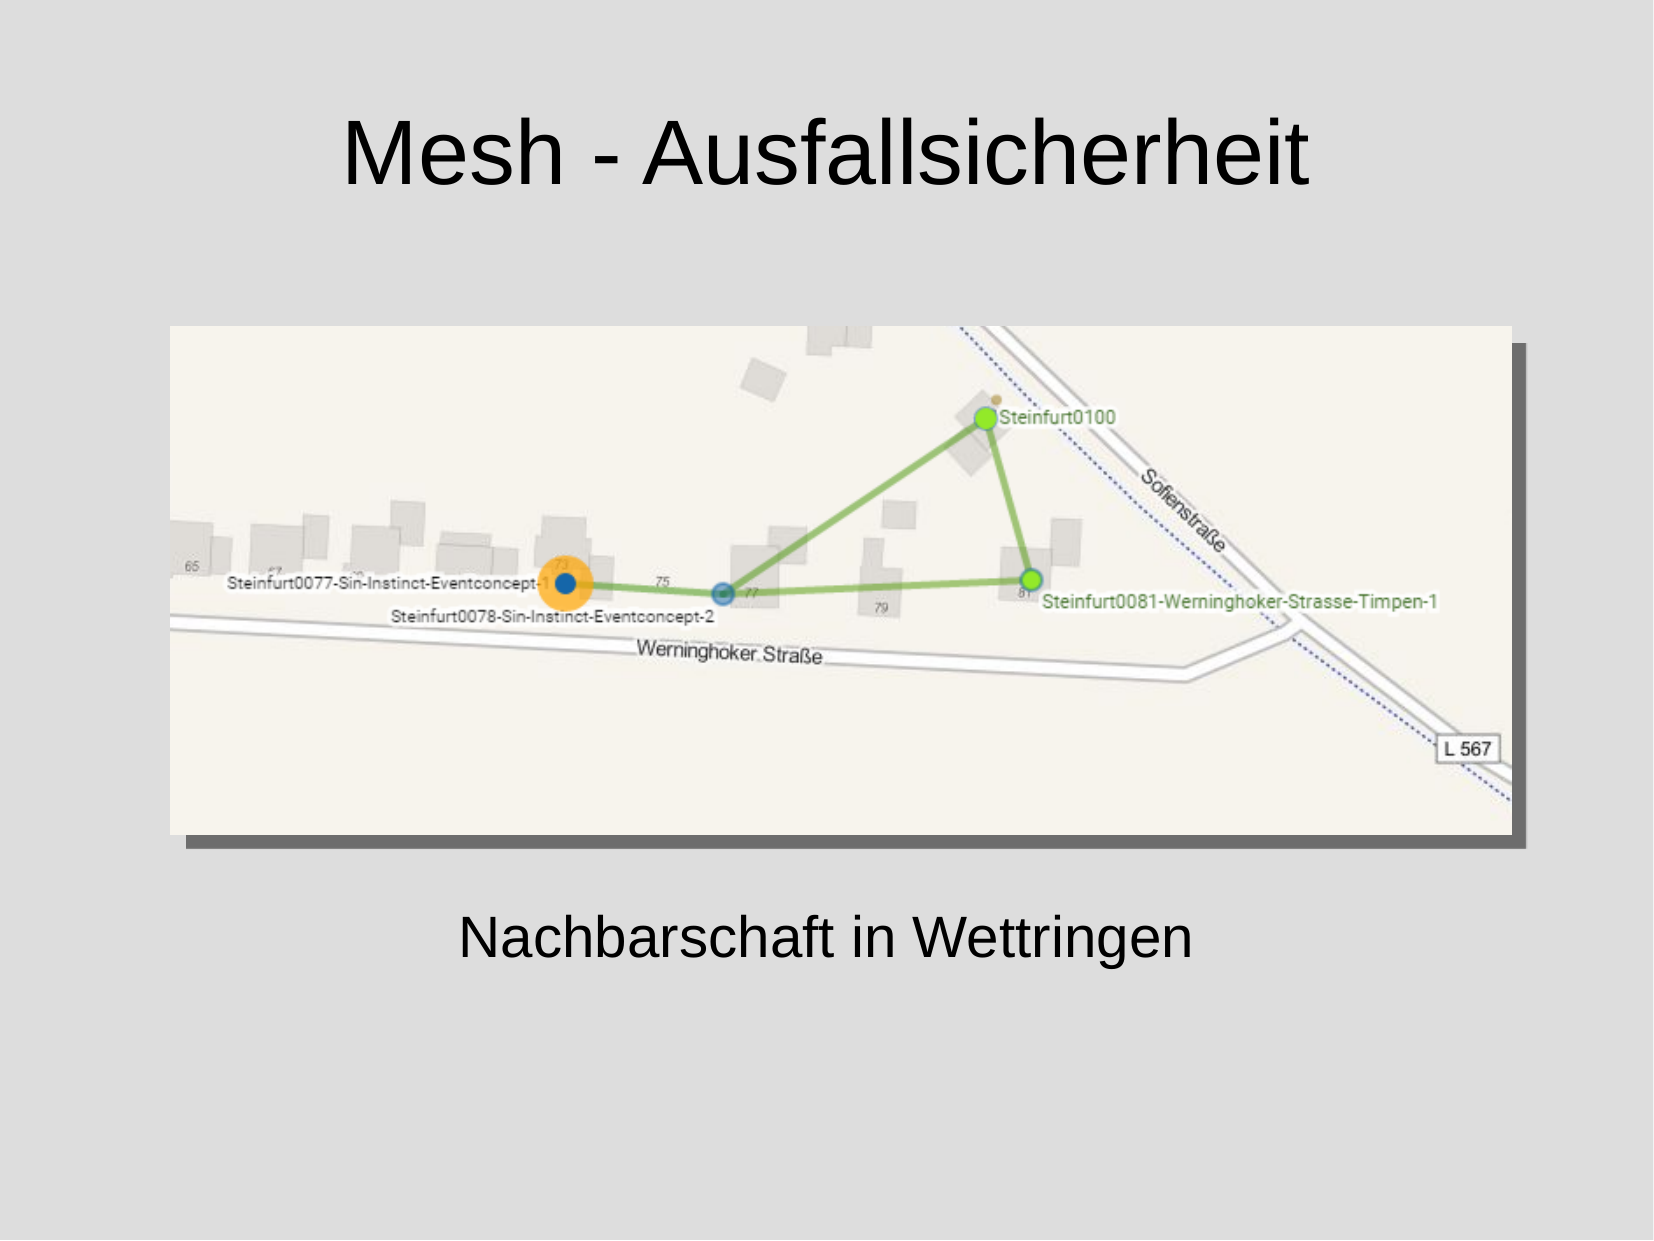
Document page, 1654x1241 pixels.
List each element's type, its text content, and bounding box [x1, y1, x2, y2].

title Mesh - Ausfallsicherheit [82, 49, 1571, 257]
text_box Nachbarschaft in Wettringen [0, 897, 1654, 978]
picture [170, 326, 1512, 835]
